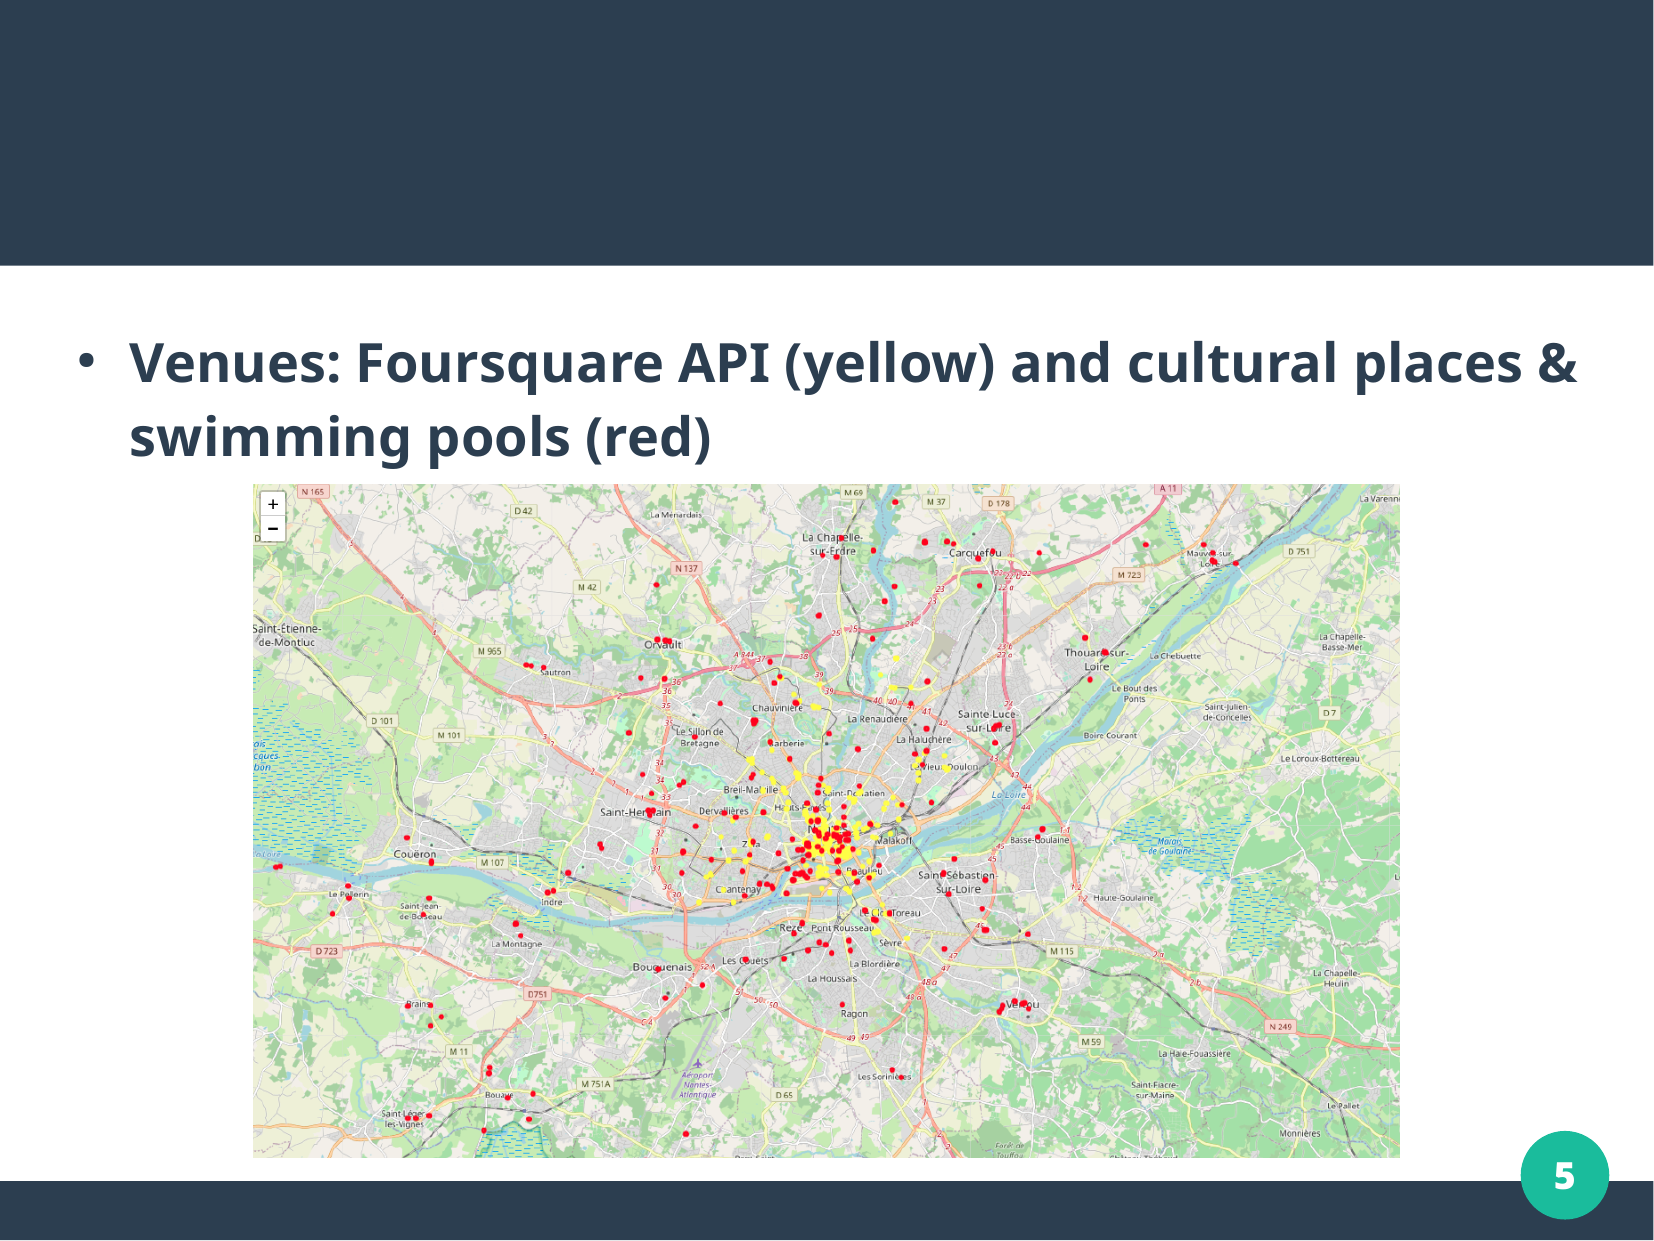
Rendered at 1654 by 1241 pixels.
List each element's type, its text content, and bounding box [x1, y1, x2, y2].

picture [253, 484, 1400, 1158]
list Venues: Foursquare API (yellow) and cultural places & swimming pools (red) [59, 324, 1595, 1152]
